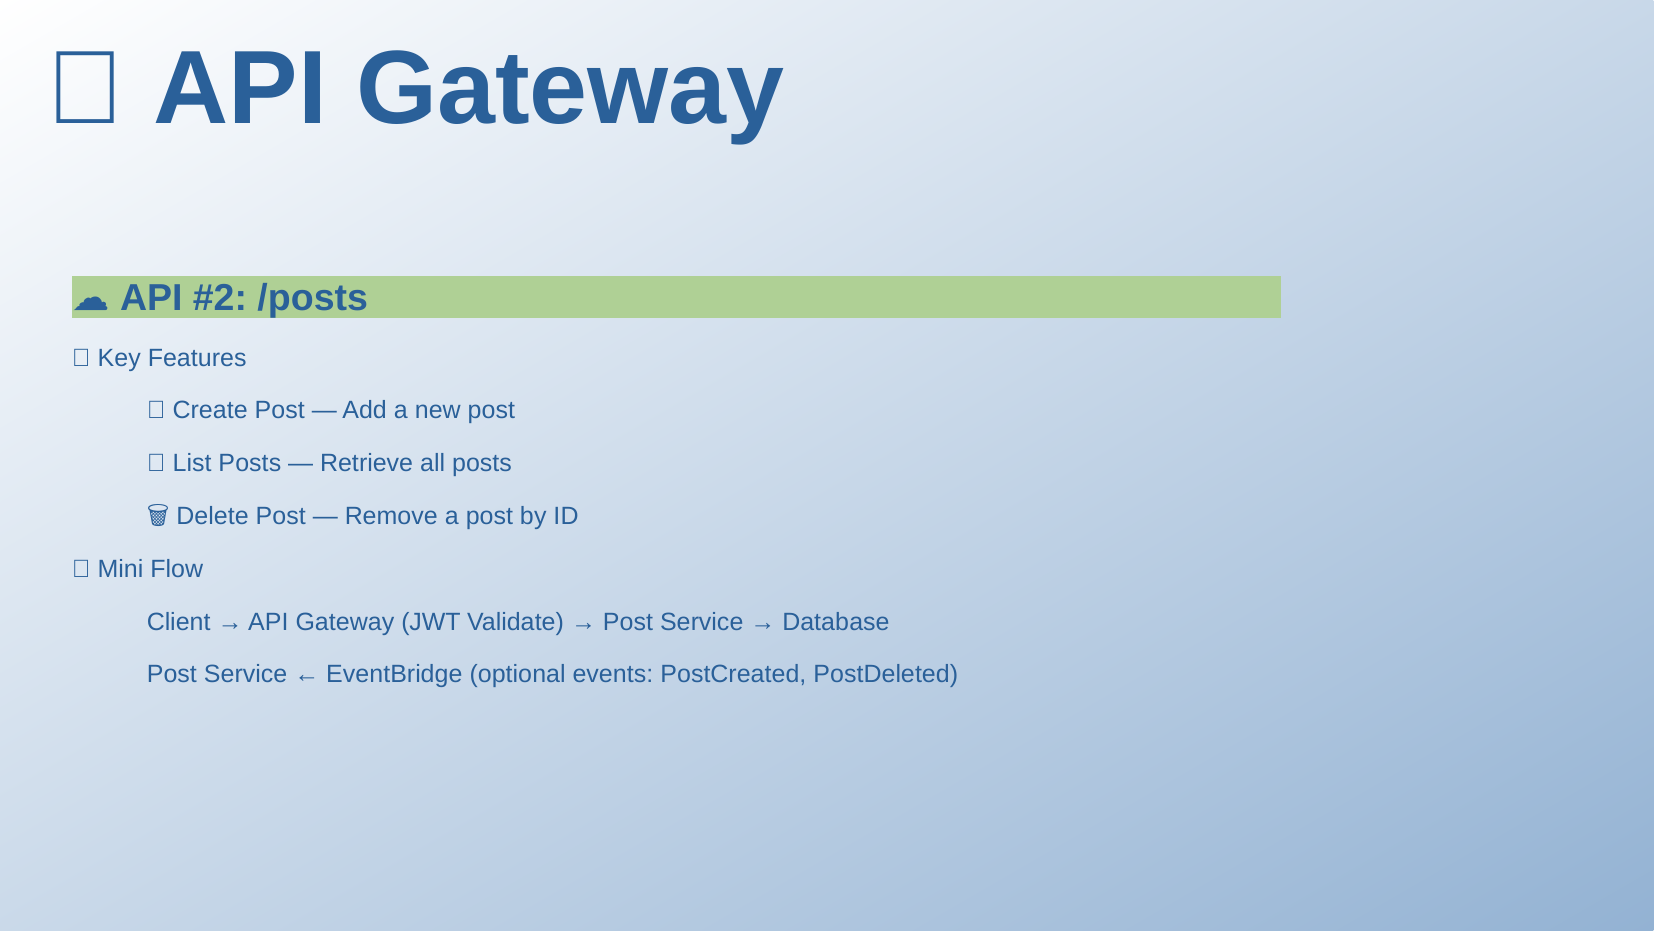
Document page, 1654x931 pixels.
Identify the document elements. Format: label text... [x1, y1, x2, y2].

text_box 🔀 API Gateway [31, 22, 1195, 162]
text_box ☁️ API #2: /posts 🔧 Key Features ➕ Create Post — Add a new post 📄 List Posts — Retrieve all posts 🗑️ Delete Post — Remove a post by ID 🔄 Mini Flow Client → API Gateway (JWT Validate) → Post Service → Database Post Service ← EventBridge (optional events: PostCreated, PostDeleted) [57, 207, 1595, 931]
